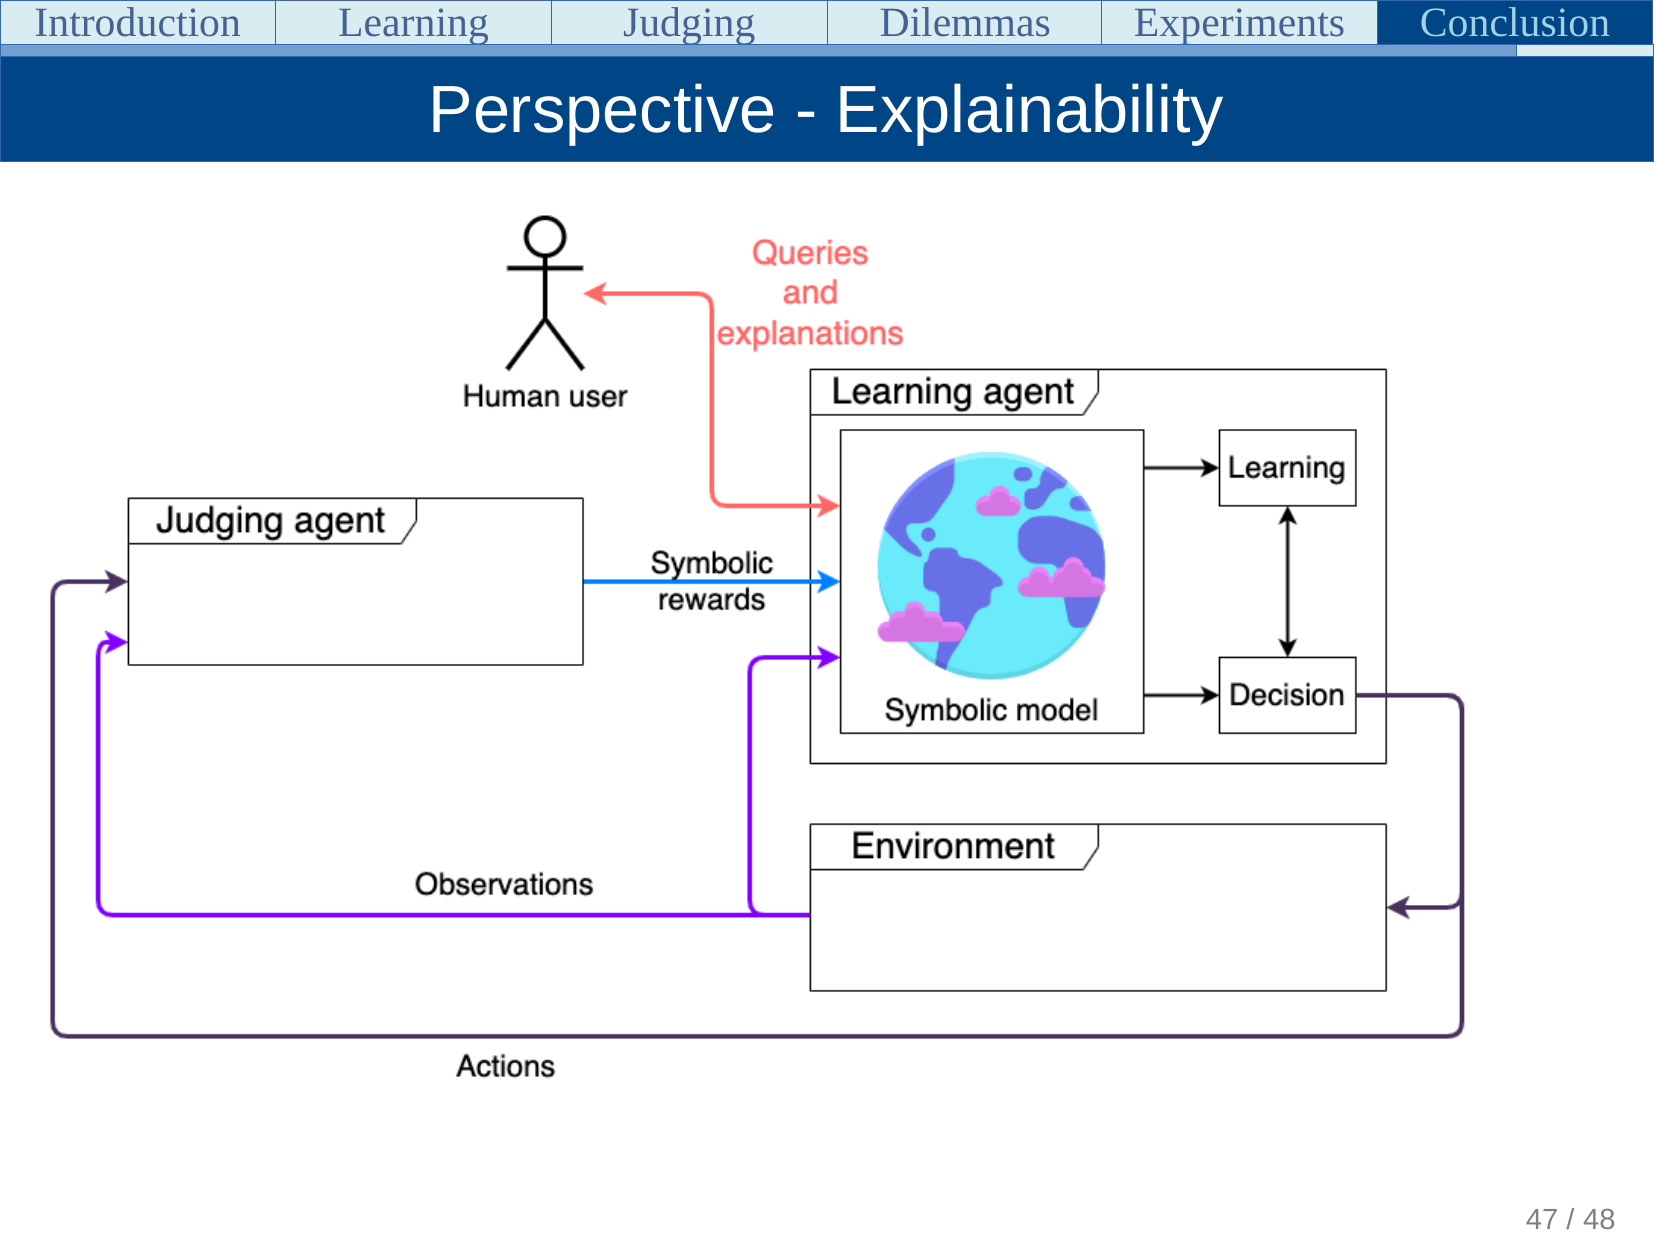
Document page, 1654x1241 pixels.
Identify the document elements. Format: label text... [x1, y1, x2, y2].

text_box [0, 44, 1517, 57]
picture [37, 187, 1613, 1142]
title Perspective - Explainability [0, 56, 1654, 162]
